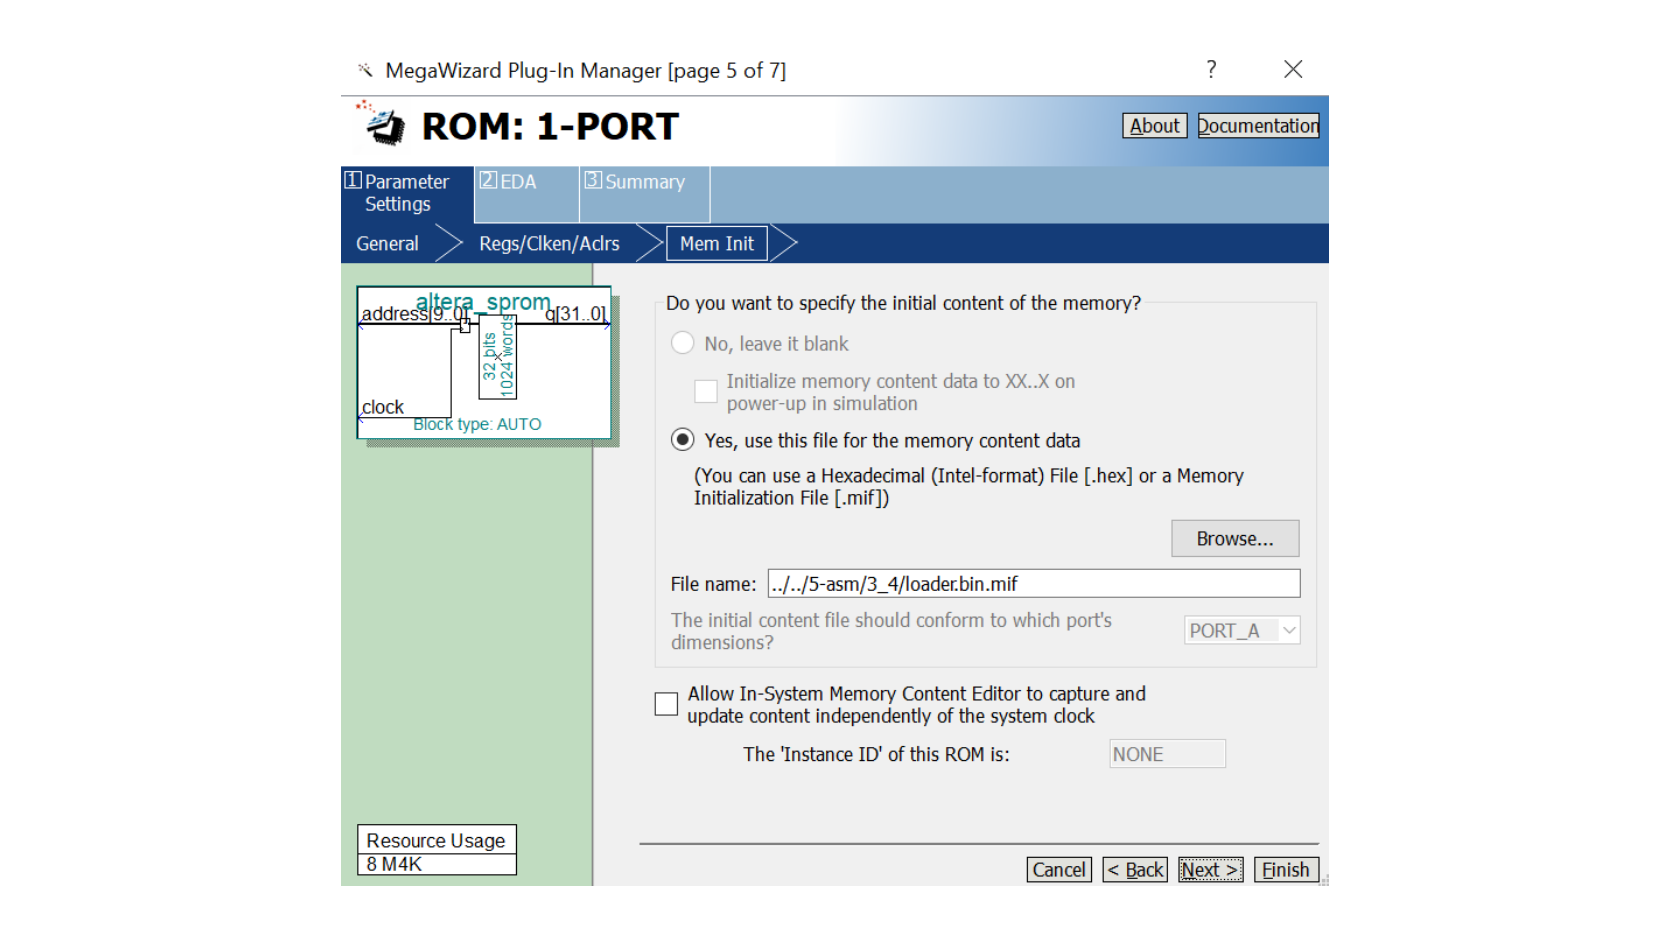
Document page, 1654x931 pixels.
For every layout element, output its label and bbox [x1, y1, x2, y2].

picture [341, 51, 1329, 886]
